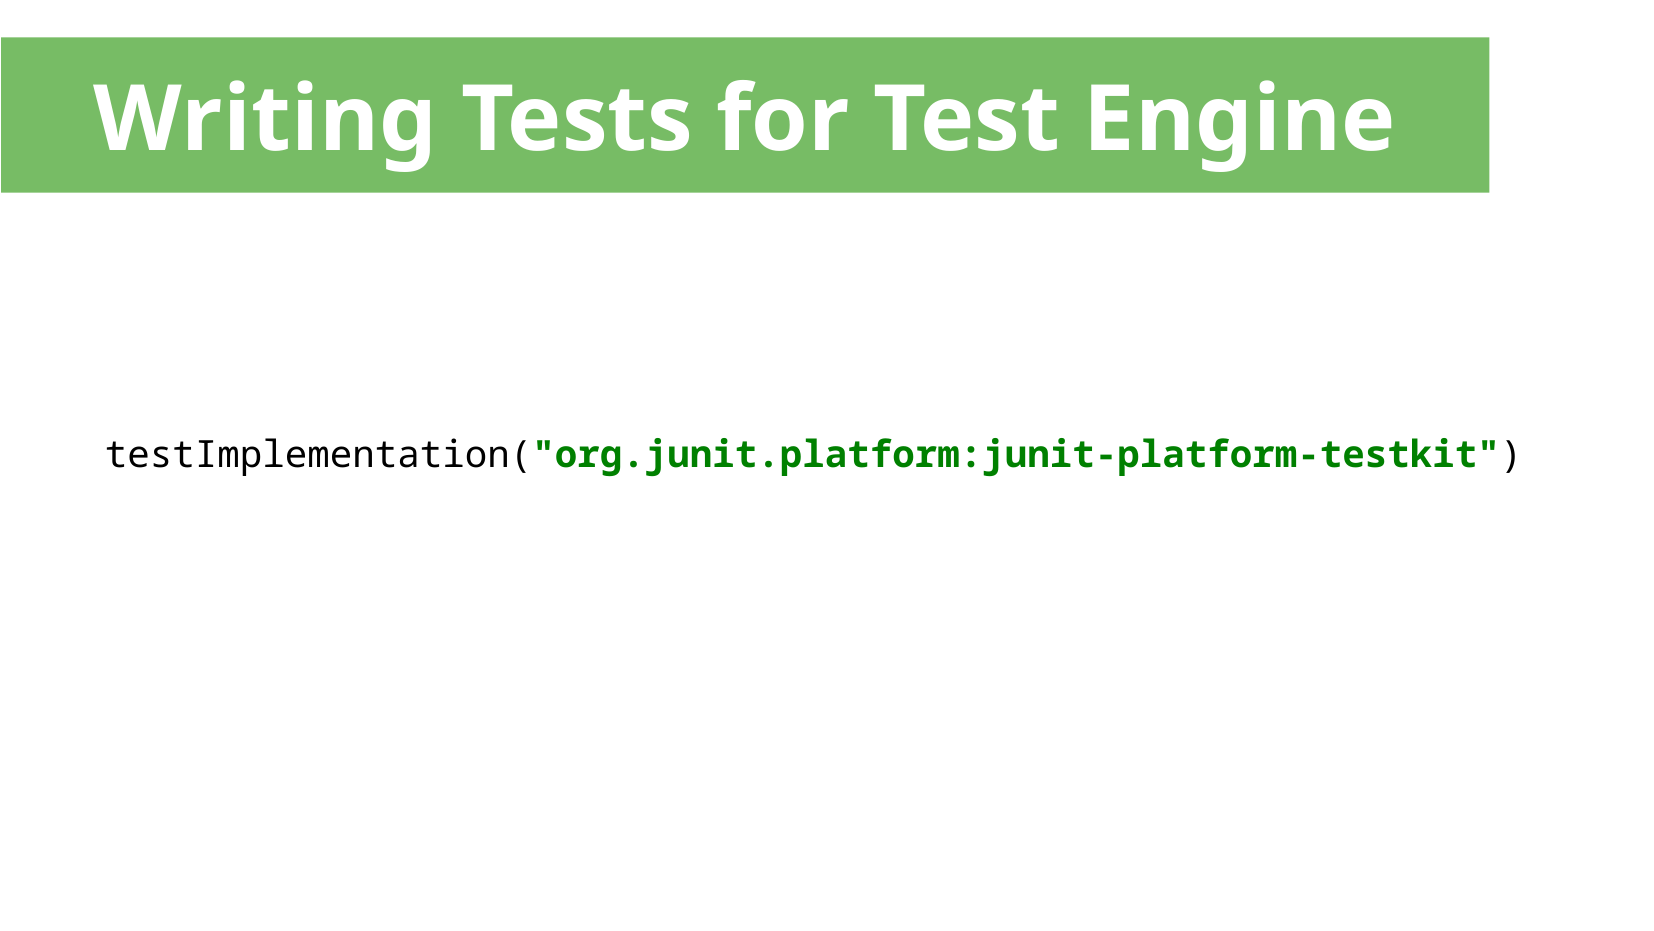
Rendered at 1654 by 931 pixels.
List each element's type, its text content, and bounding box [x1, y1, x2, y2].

title Writing Tests for Test Engine [1, 37, 1490, 193]
text_box testImplementation("org.junit.platform:junit-platform-testkit") [90, 420, 1538, 480]
